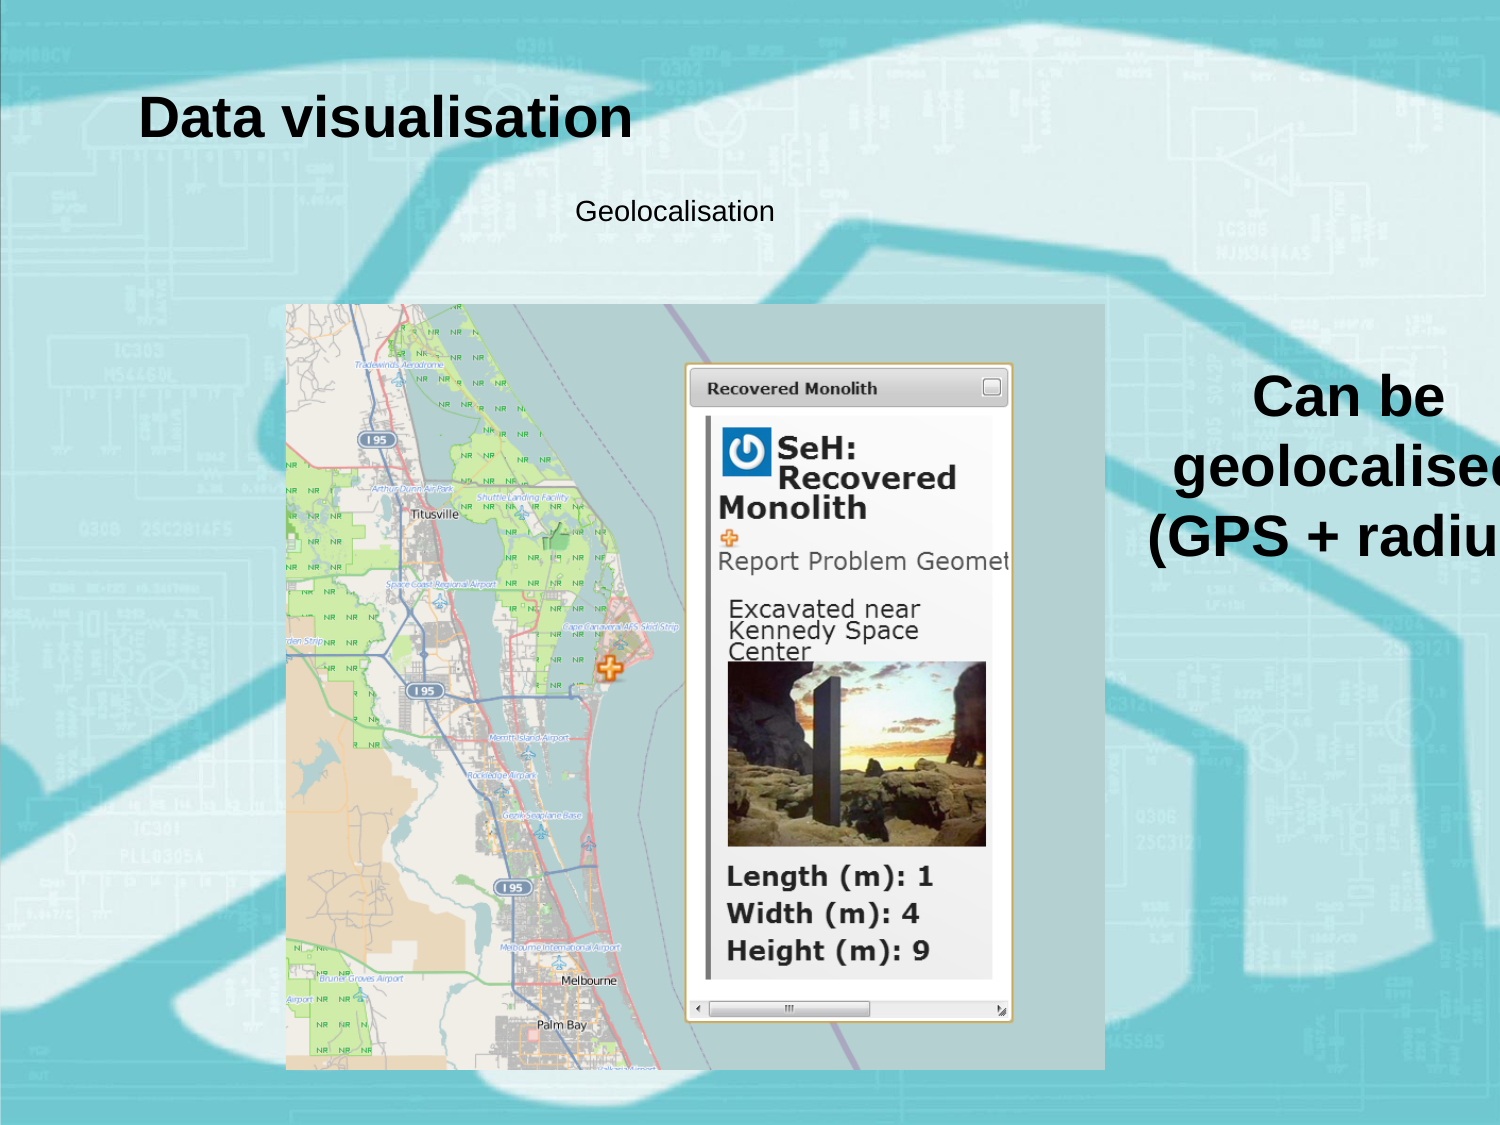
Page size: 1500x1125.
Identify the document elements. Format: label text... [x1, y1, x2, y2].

text_box Geolocalisation [560, 177, 847, 268]
text_box Can be geolocalised (GPS + radius) [1125, 343, 1500, 580]
text_box [0, 0, 1500, 1125]
text_box Data visualisation [123, 64, 1412, 177]
